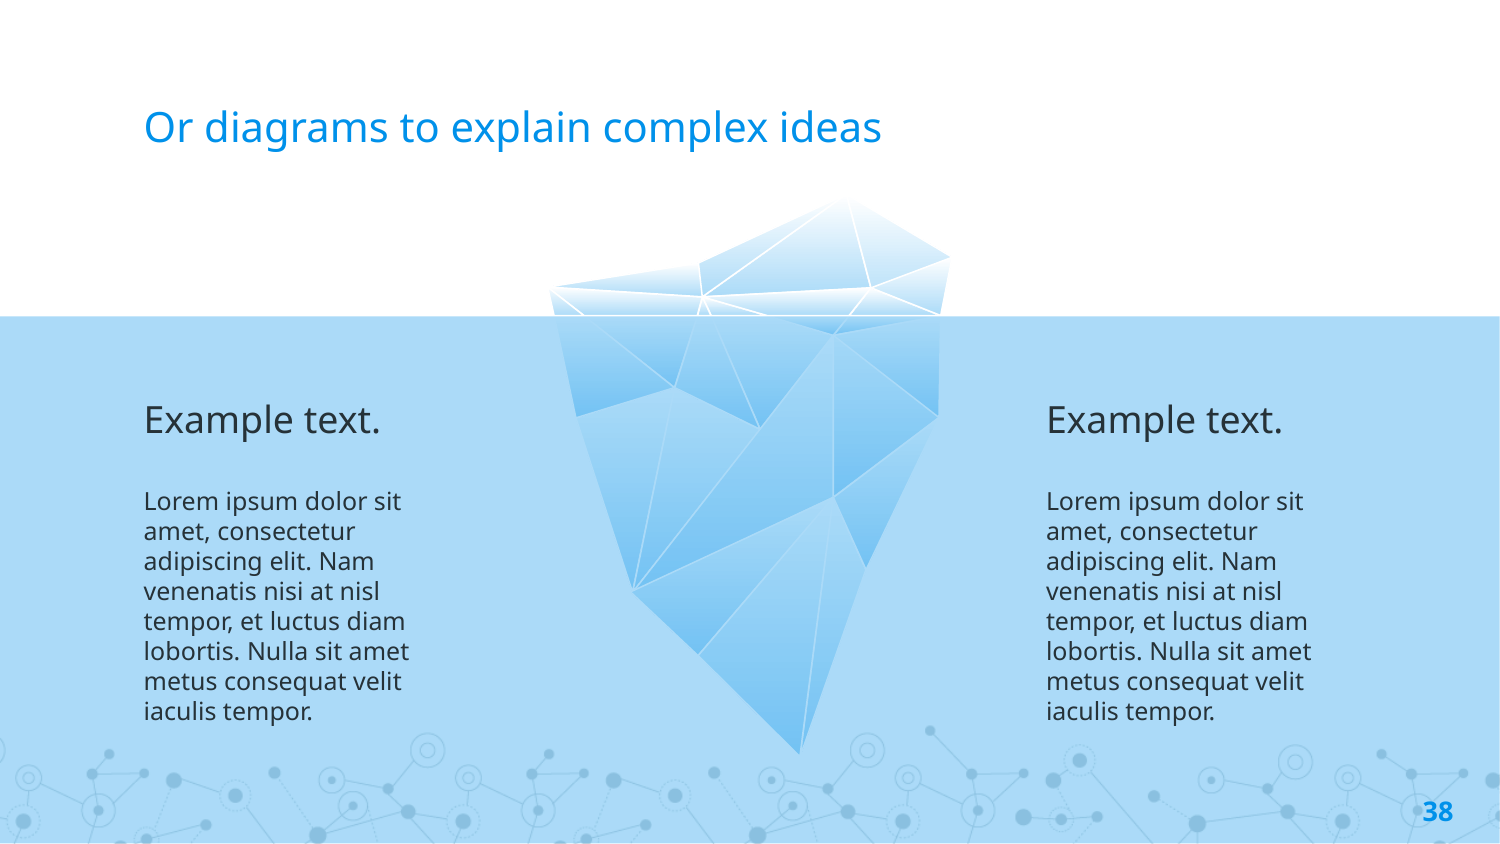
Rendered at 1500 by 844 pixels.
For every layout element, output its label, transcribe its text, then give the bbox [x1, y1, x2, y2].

text_box [0, 194, 1500, 844]
picture [0, 0, 1500, 316]
text_box Example text. Lorem ipsum dolor sit amet, consectetur adipiscing elit. Nam venenatis nisi at nisl tempor, et luctus diam lobortis. Nulla sit amet metus consequat velit iaculis tempor. [1031, 388, 1377, 786]
text_box Example text. Lorem ipsum dolor sit amet, consectetur adipiscing elit. Nam venenatis nisi at nisl tempor, et luctus diam lobortis. Nulla sit amet metus consequat velit iaculis tempor. [128, 388, 474, 786]
text_box <number> [1378, 779, 1469, 844]
text_box Or diagrams to explain complex ideas [128, 50, 1371, 166]
